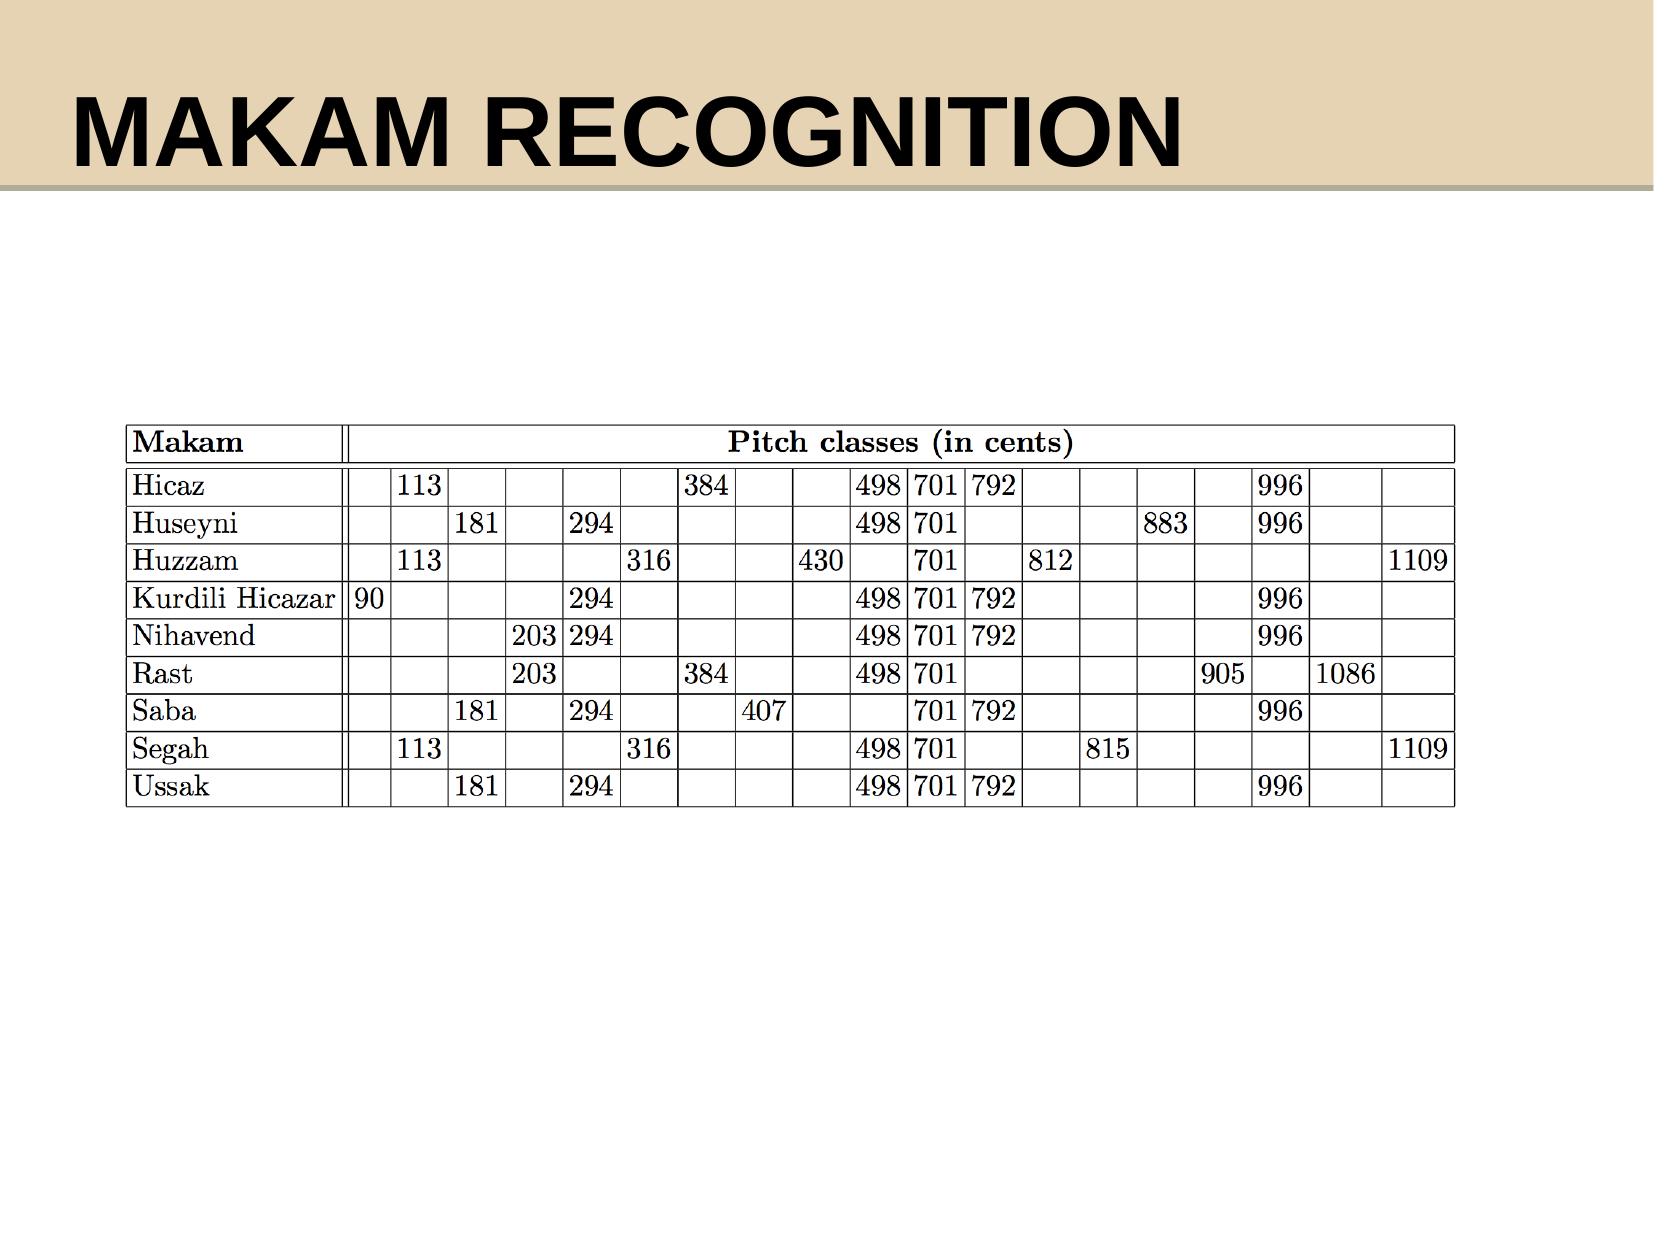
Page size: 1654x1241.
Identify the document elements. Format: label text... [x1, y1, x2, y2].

title MAKAM RECOGNITION [0, 0, 1654, 188]
picture [77, 374, 1538, 820]
